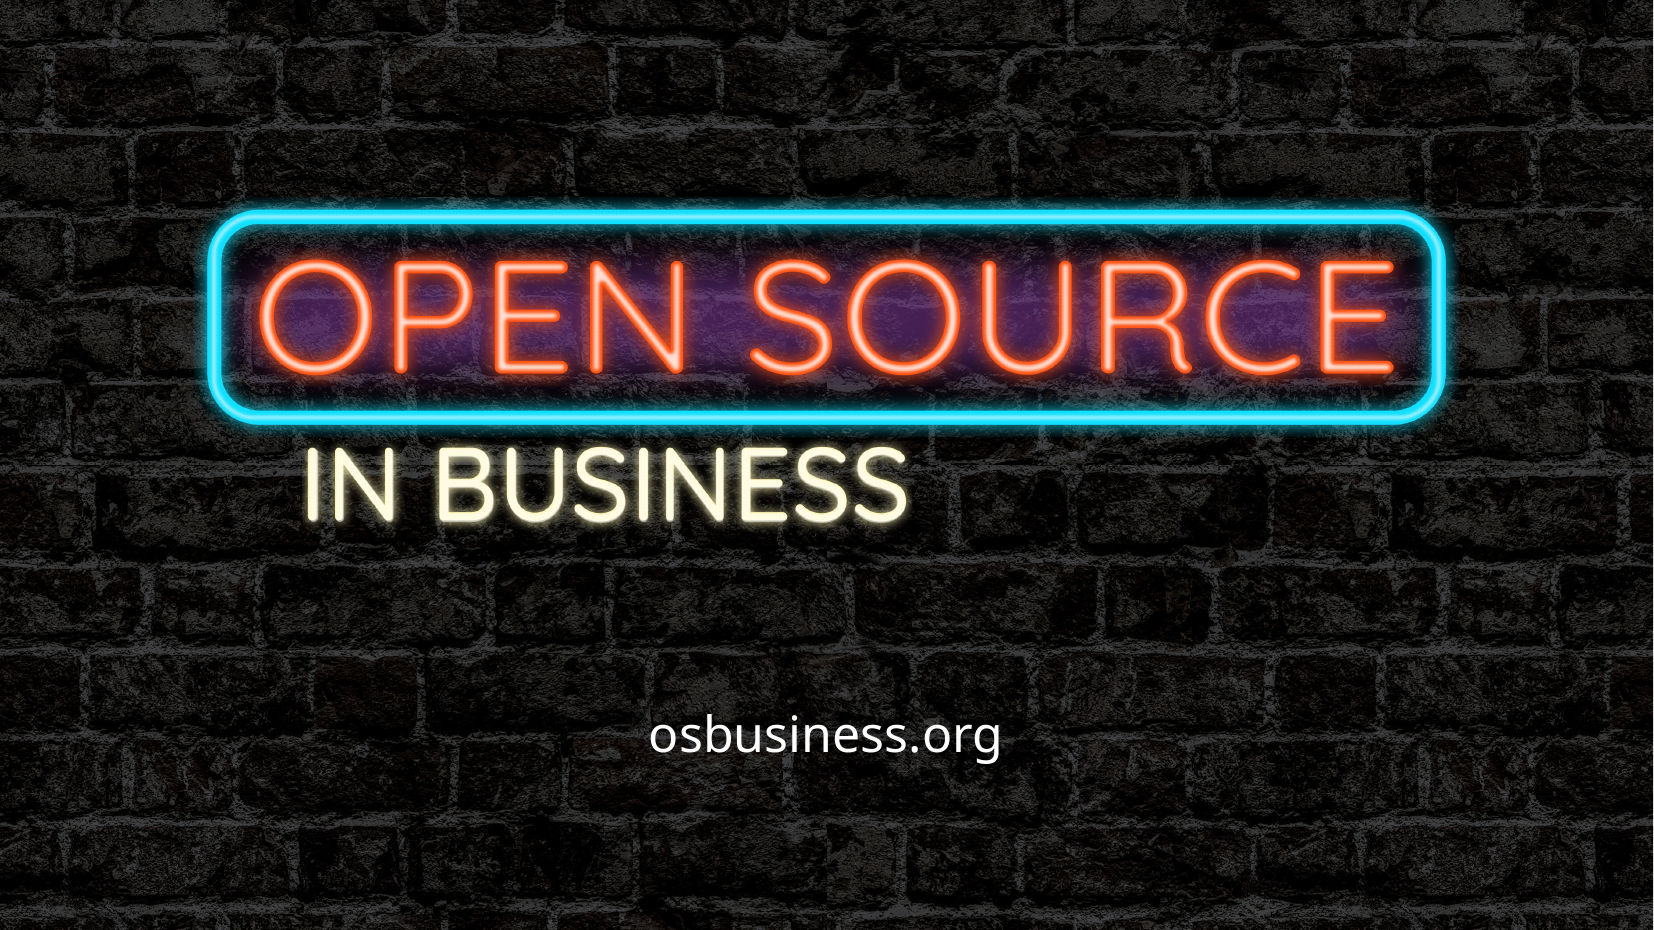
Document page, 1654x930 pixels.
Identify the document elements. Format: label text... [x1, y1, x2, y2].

picture [0, 0, 1654, 930]
text_box osbusiness.org [514, 699, 1139, 793]
